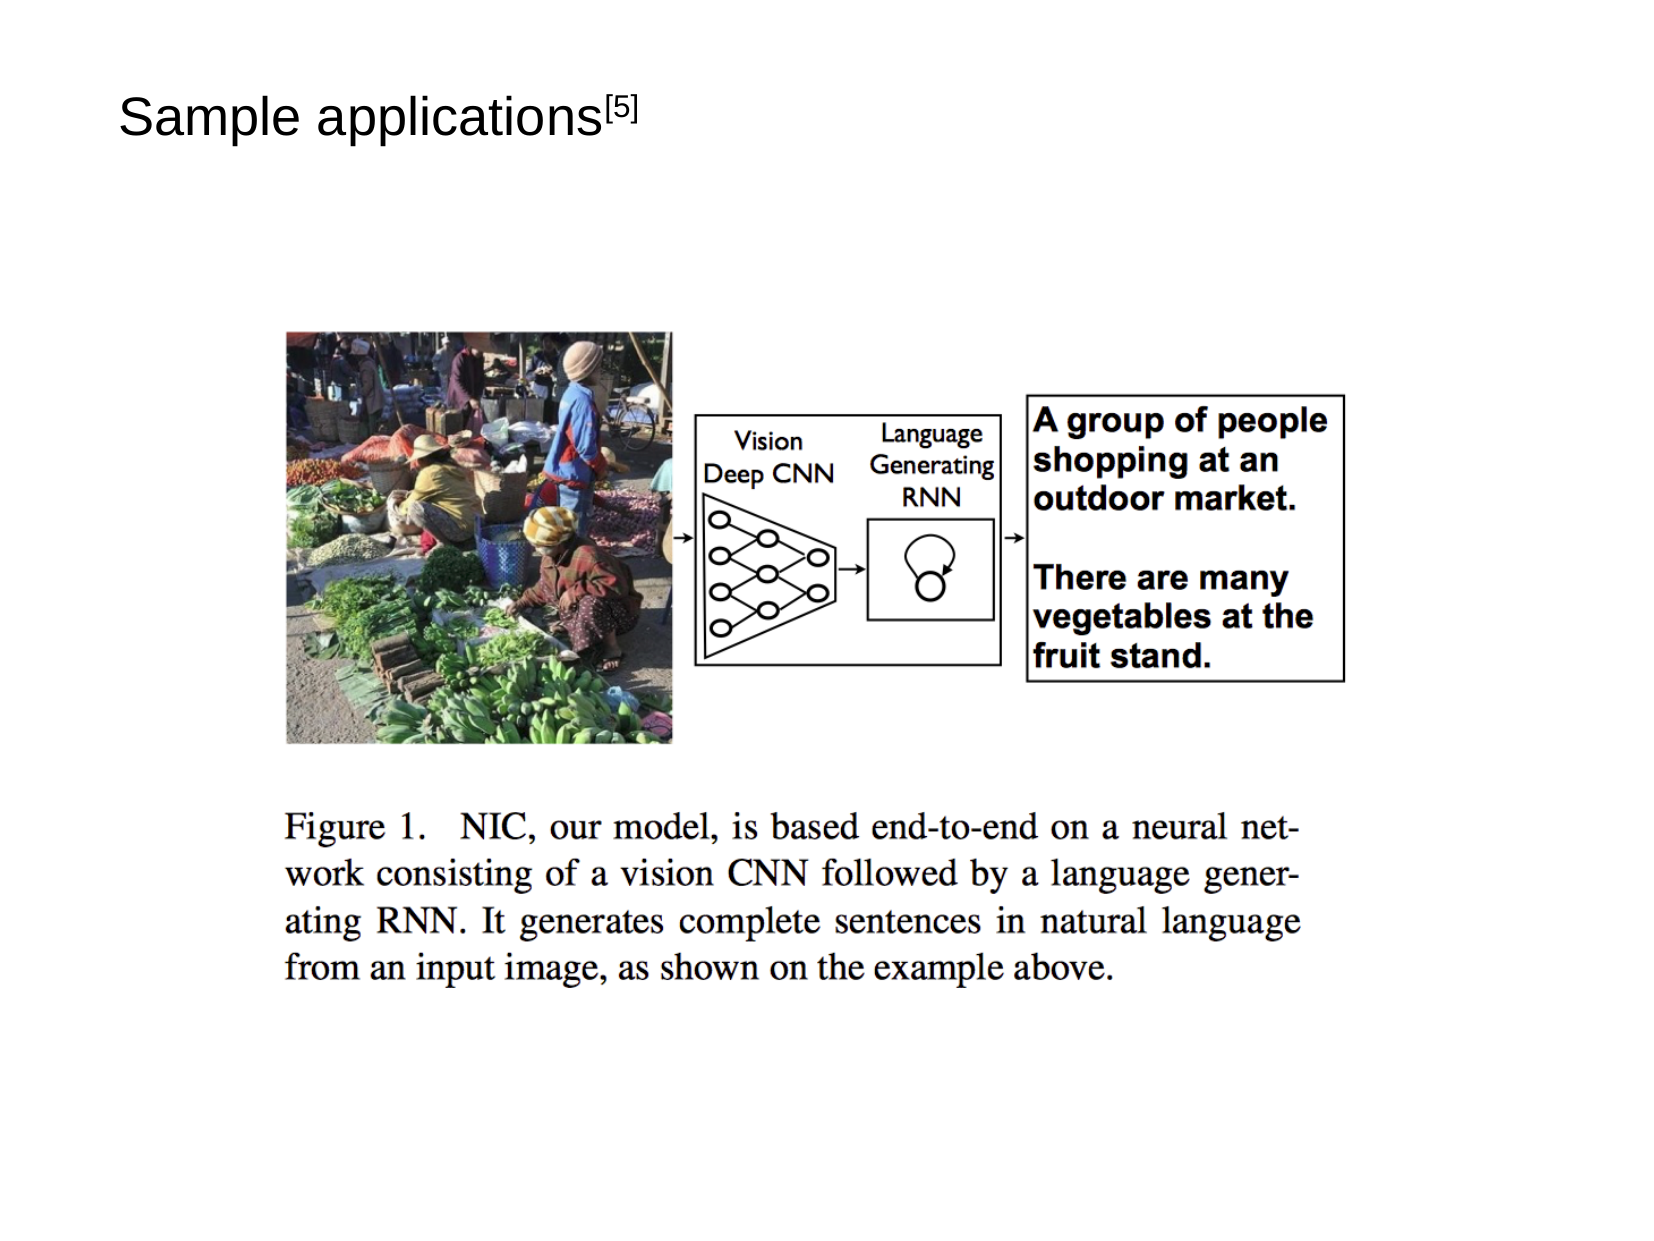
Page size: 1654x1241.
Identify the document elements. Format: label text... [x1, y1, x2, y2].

subtitle Sample applications[5] [82, 86, 1516, 1051]
picture [270, 302, 1369, 1006]
